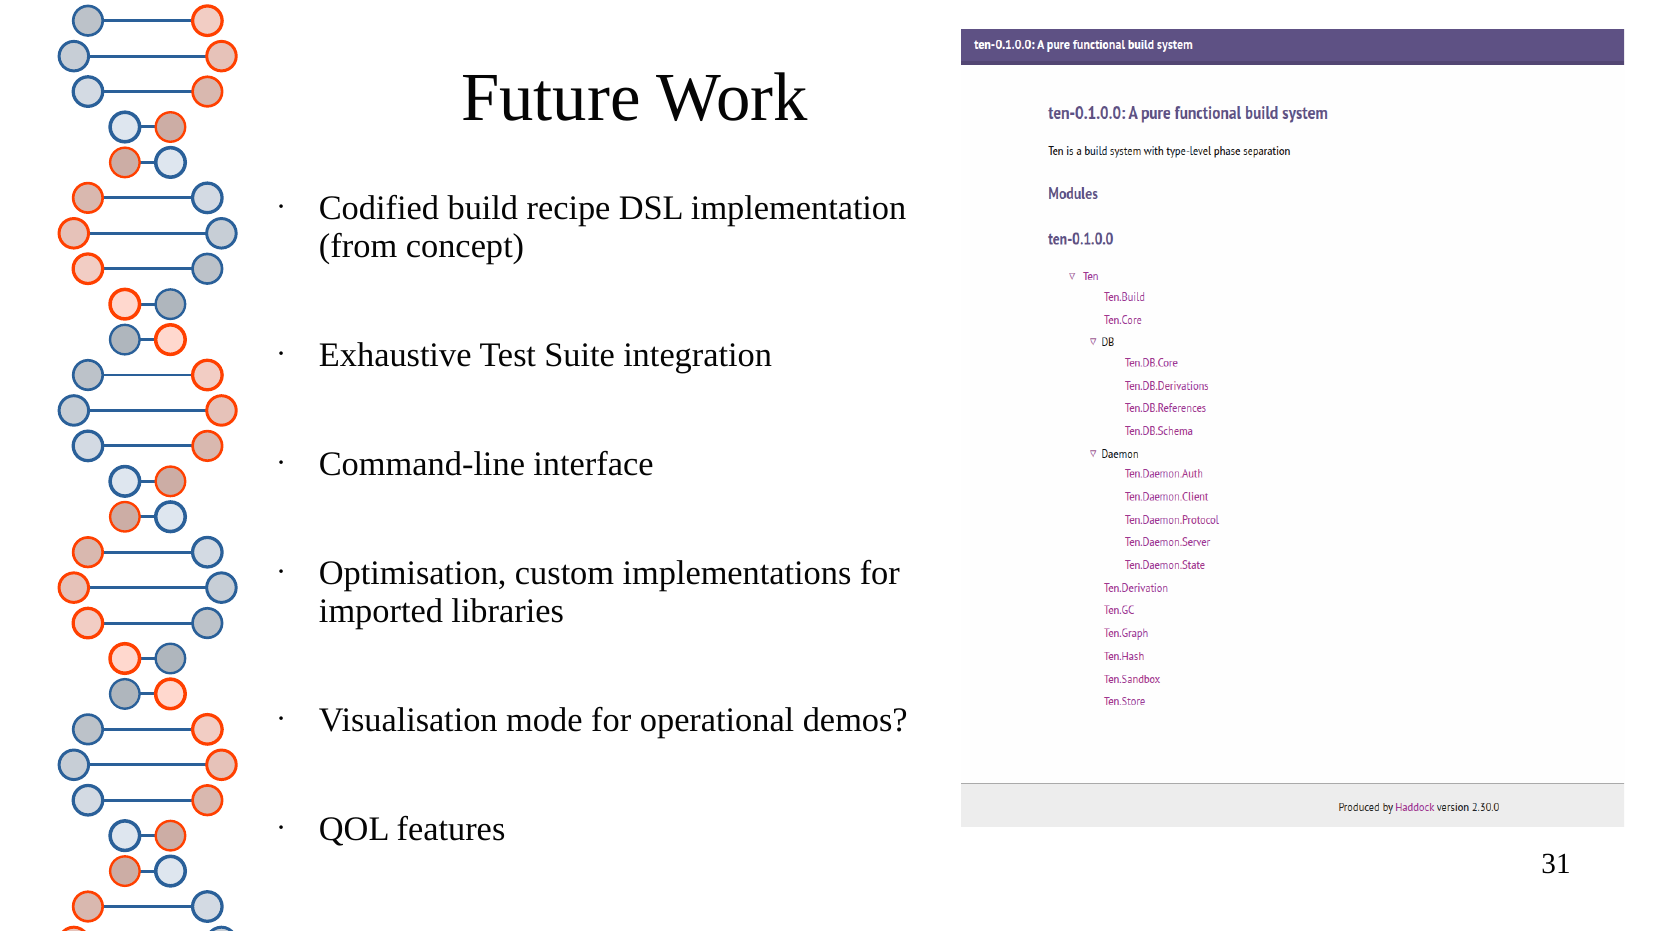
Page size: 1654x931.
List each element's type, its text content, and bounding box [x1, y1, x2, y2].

picture [961, 29, 1625, 827]
title Future Work [383, 59, 886, 136]
list Codified build recipe DSL implementation (from concept) Exhaustive Test Suite integration Command-line interface Optimisation, custom implementations for imported libraries Visualisation mode for operational demos? QOL features [265, 188, 975, 857]
